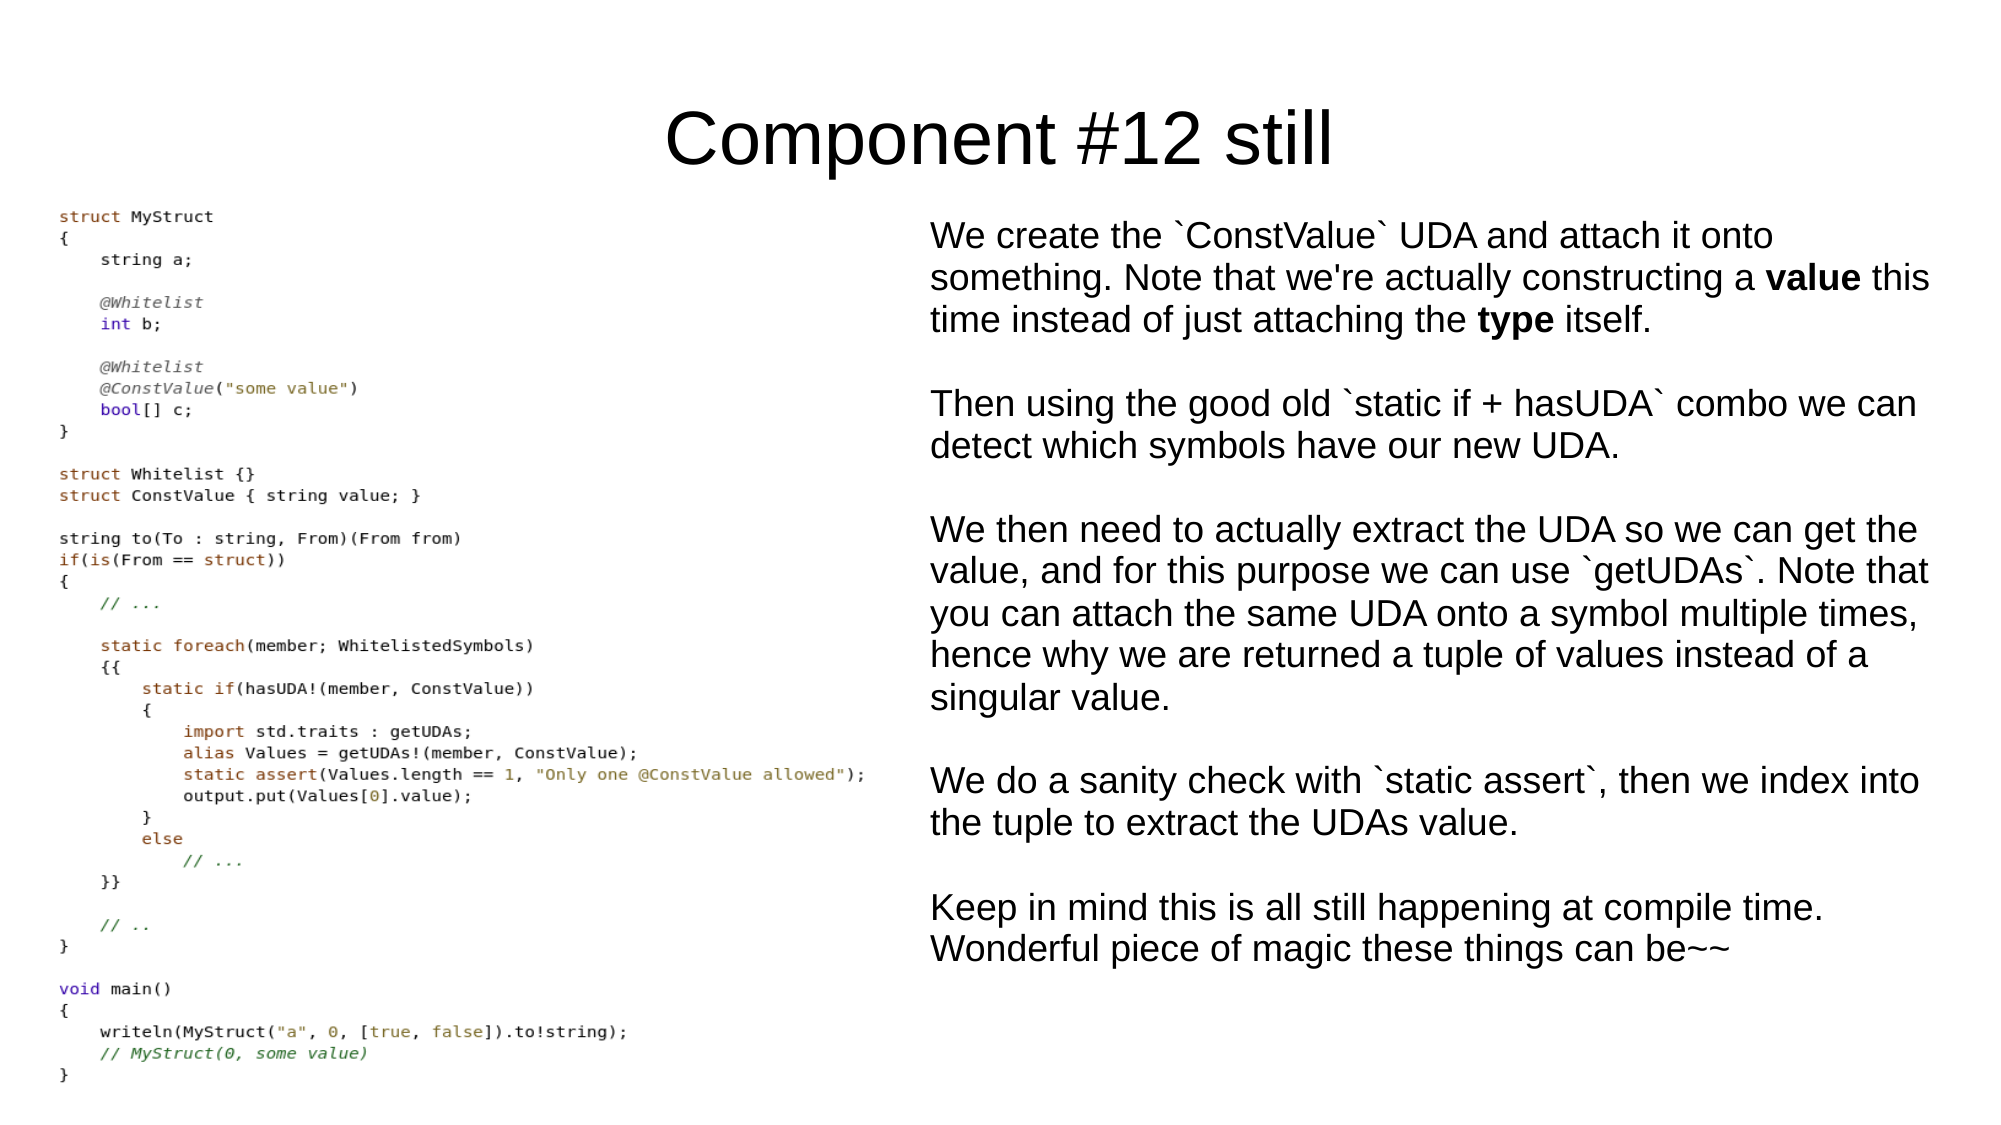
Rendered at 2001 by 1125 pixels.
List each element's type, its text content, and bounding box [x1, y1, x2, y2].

picture [59, 206, 874, 1093]
title Component #12 still [99, 44, 1900, 233]
text_box We create the `ConstValue` UDA and attach it onto something. Note that we're actually constructing a value this time instead of just attaching the type itself. Then using the good old `static if + hasUDA` combo we can detect which symbols have our new UDA. We then need to actually extract the UDA so we can get the value, and for this purpose we can use `getUDAs`. Note that you can attach the same UDA onto a symbol multiple times, hence why we are returned a tuple of values instead of a singular value. We do a sanity check with `static assert`, then we index into the tuple to extract the UDAs value. Keep in mind this is all still happening at compile time. Wonderful piece of magic these things can be~~ [915, 206, 1979, 978]
